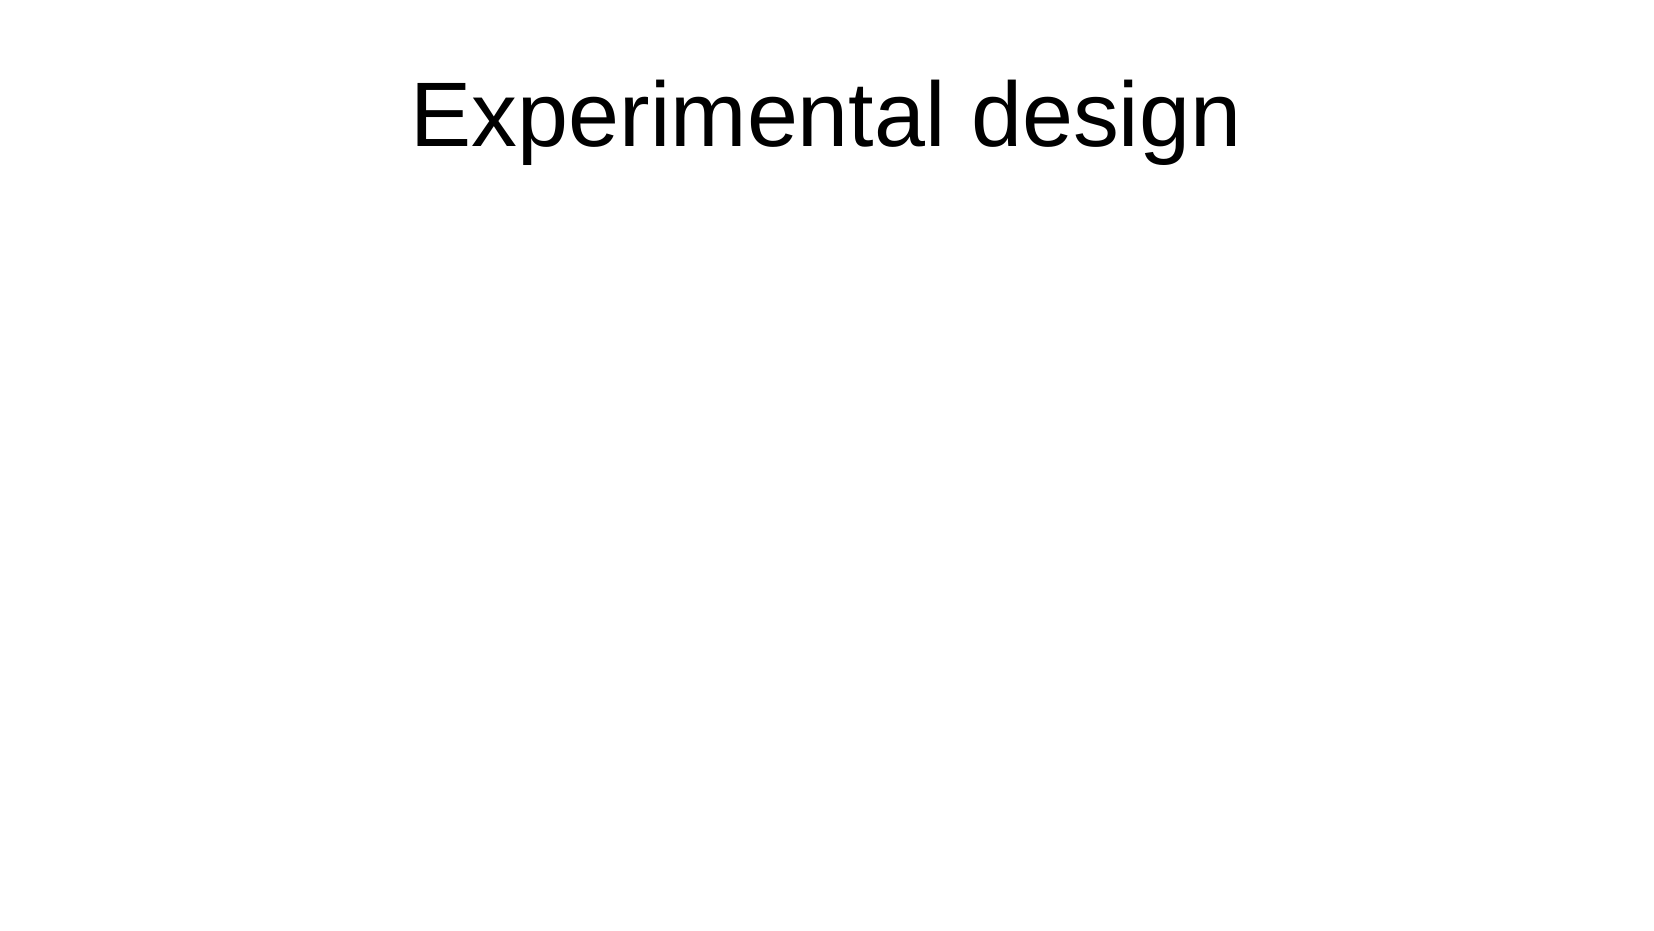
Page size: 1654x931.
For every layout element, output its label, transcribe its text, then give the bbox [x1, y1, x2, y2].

title Experimental design [82, 37, 1571, 193]
